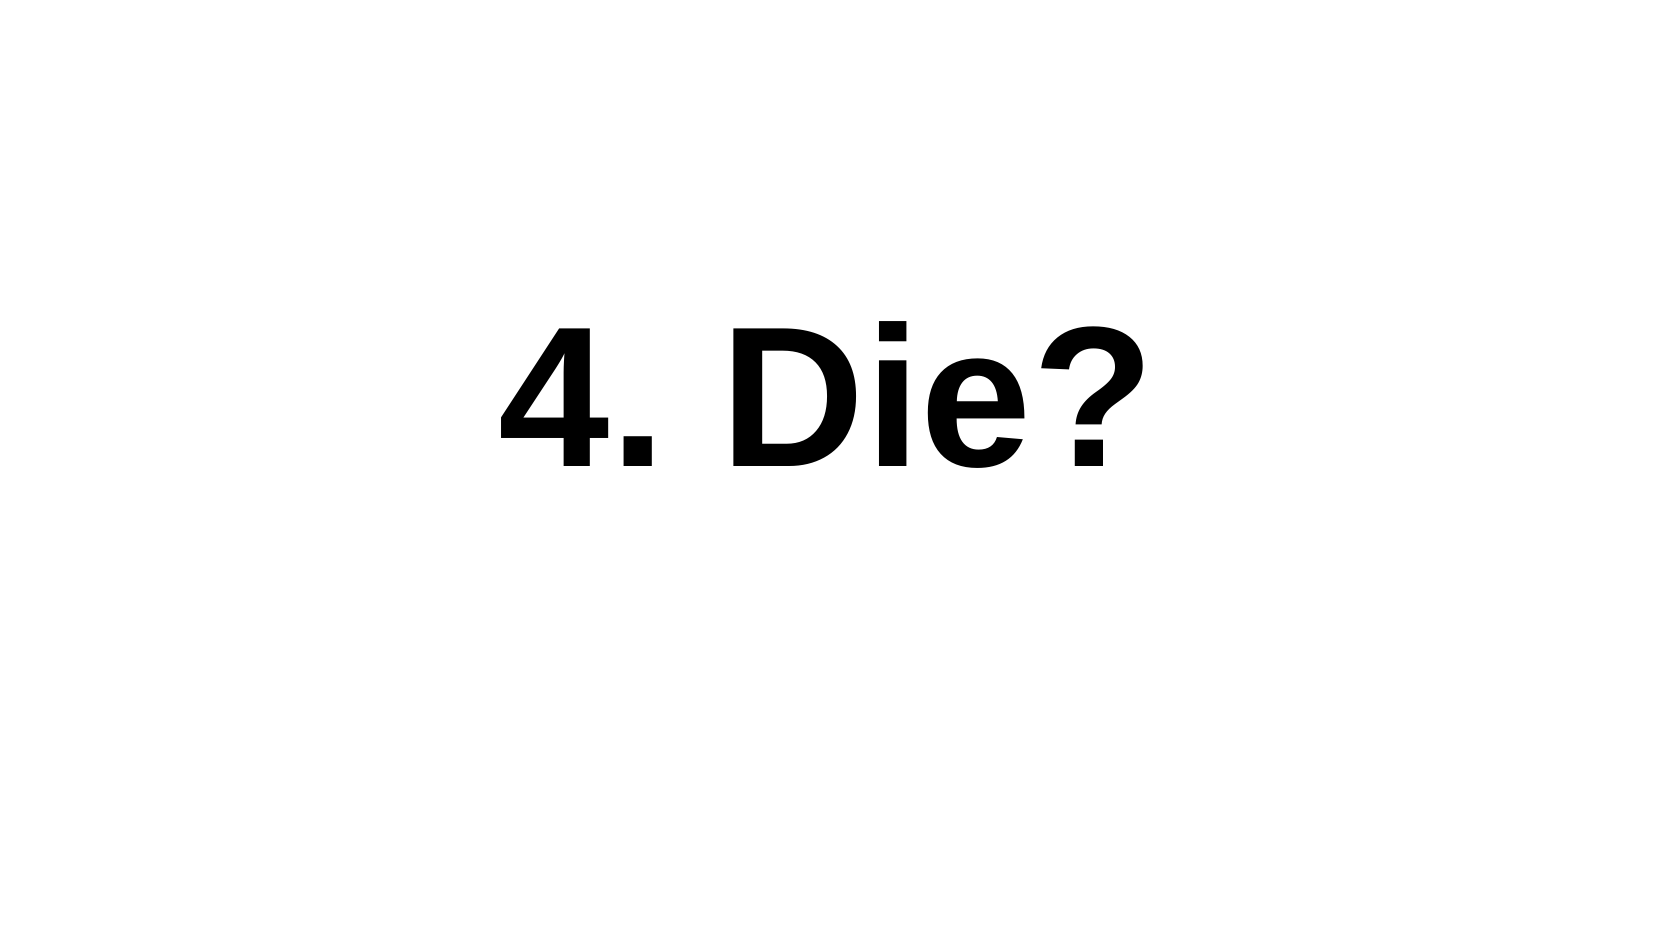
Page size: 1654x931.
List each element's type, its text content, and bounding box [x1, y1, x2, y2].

subtitle 4. Die? [82, 37, 1571, 757]
